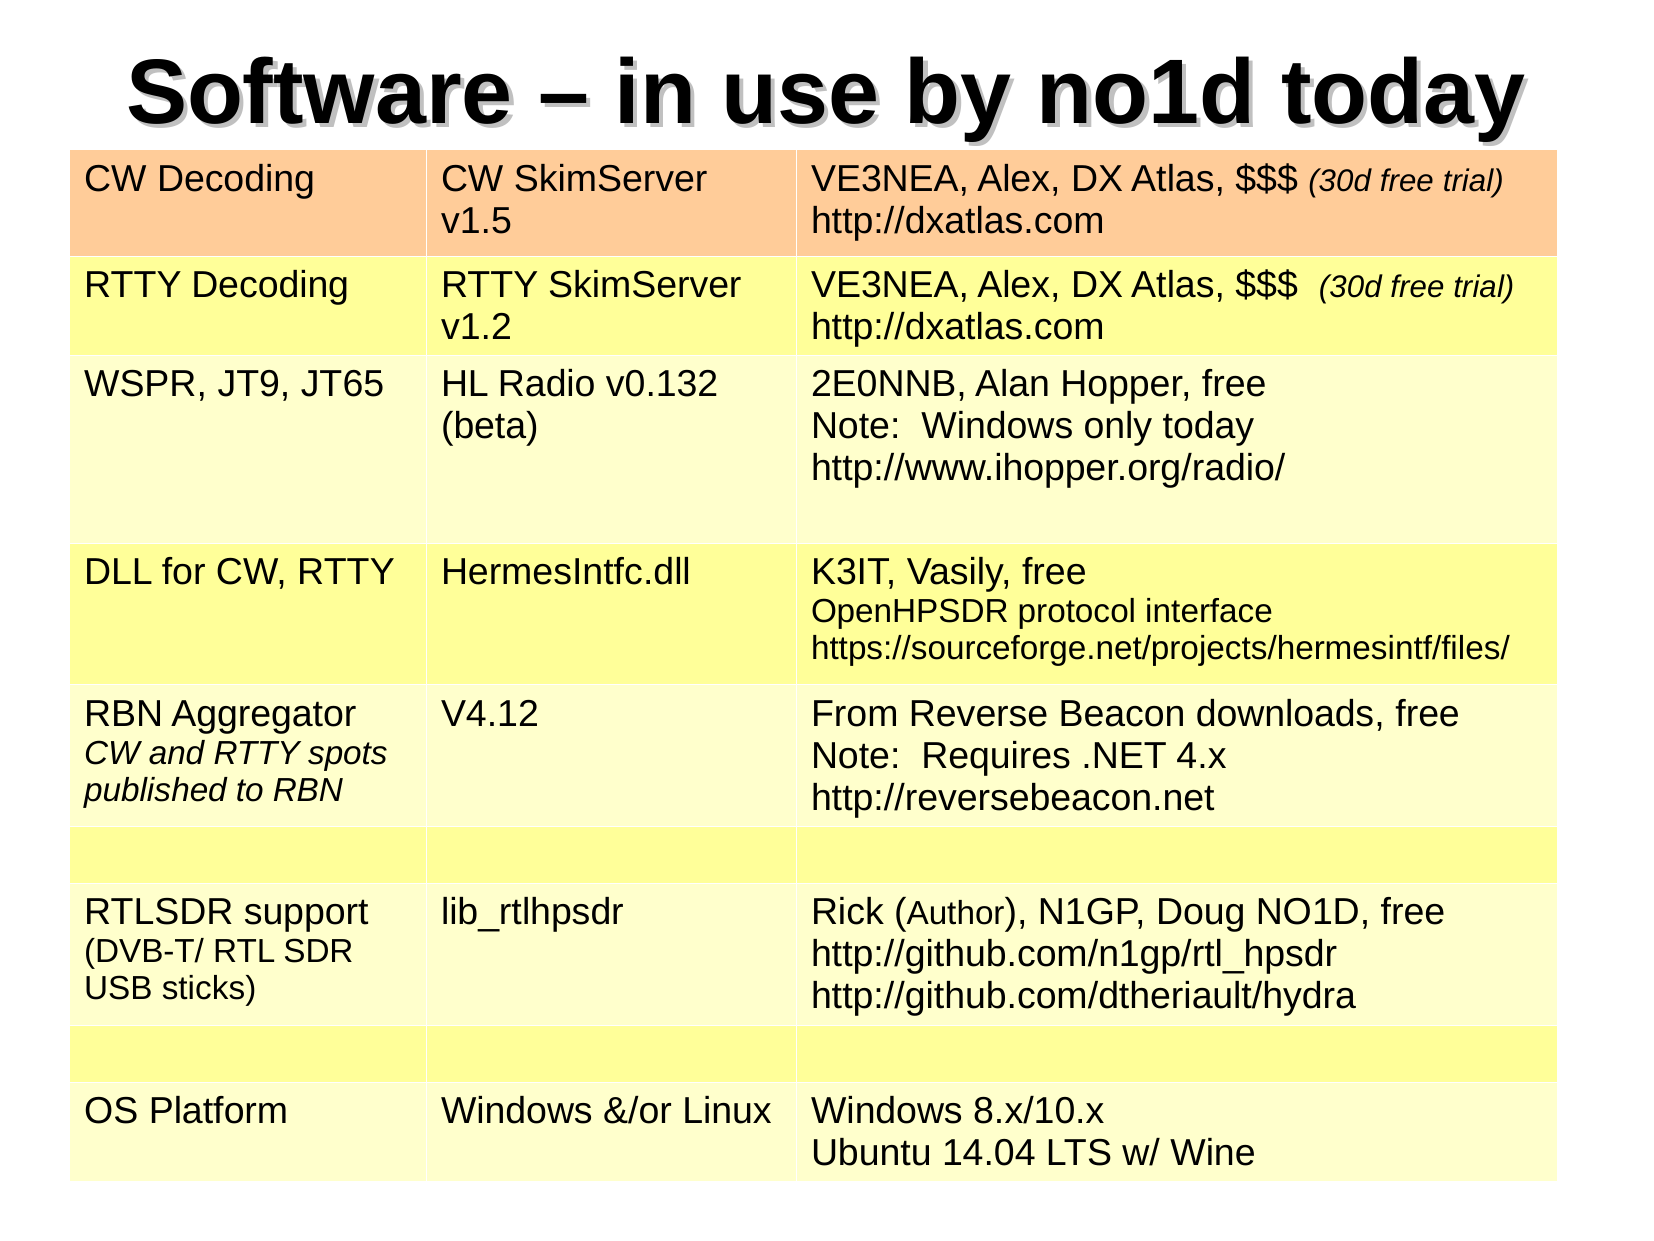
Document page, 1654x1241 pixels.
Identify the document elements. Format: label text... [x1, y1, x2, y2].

table_cell K3IT, Vasily, free OpenHPSDR protocol interface https://sourceforge.net/projects/hermesintf/files/ [797, 544, 1557, 684]
table_cell [427, 827, 796, 883]
table_cell [797, 827, 1557, 883]
table_cell RTTY SkimServer v1.2 [427, 257, 796, 355]
table_cell DLL for CW, RTTY [70, 544, 426, 684]
table_cell RBN Aggregator CW and RTTY spots published to RBN [70, 685, 426, 826]
table_cell Windows 8.x/10.x Ubuntu 14.04 LTS w/ Wine [797, 1083, 1557, 1181]
title Software – in use by no1d today [82, 2, 1571, 181]
table_cell V4.12 [427, 685, 796, 826]
table_header CW Decoding [70, 150, 426, 256]
table_header VE3NEA, Alex, DX Atlas, $$$ (30d free trial) http://dxatlas.com [797, 150, 1557, 256]
table_cell From Reverse Beacon downloads, free Note: Requires .NET 4.x http://reversebeacon.net [797, 685, 1557, 826]
table_cell HL Radio v0.132 (beta) [427, 356, 796, 543]
table_cell [70, 827, 426, 883]
table_cell lib_rtlhpsdr [427, 884, 796, 1025]
table_cell OS Platform [70, 1083, 426, 1181]
table_cell [427, 1026, 796, 1082]
table_cell RTLSDR support (DVB-T/ RTL SDR USB sticks) [70, 884, 426, 1025]
table_cell Windows &/or Linux [427, 1083, 796, 1181]
table_cell RTTY Decoding [70, 257, 426, 355]
table_cell HermesIntfc.dll [427, 544, 796, 684]
table_cell Rick (Author), N1GP, Doug NO1D, free http://github.com/n1gp/rtl_hpsdr http://github.com/dtheriault/hydra [797, 884, 1557, 1025]
table_cell WSPR, JT9, JT65 [70, 356, 426, 543]
table_cell VE3NEA, Alex, DX Atlas, $$$ (30d free trial) http://dxatlas.com [797, 257, 1557, 355]
table_header CW SkimServer v1.5 [427, 150, 796, 256]
table_cell [70, 1026, 426, 1082]
table_cell [797, 1026, 1557, 1082]
table_cell 2E0NNB, Alan Hopper, free Note: Windows only today http://www.ihopper.org/radio/ [797, 356, 1557, 543]
